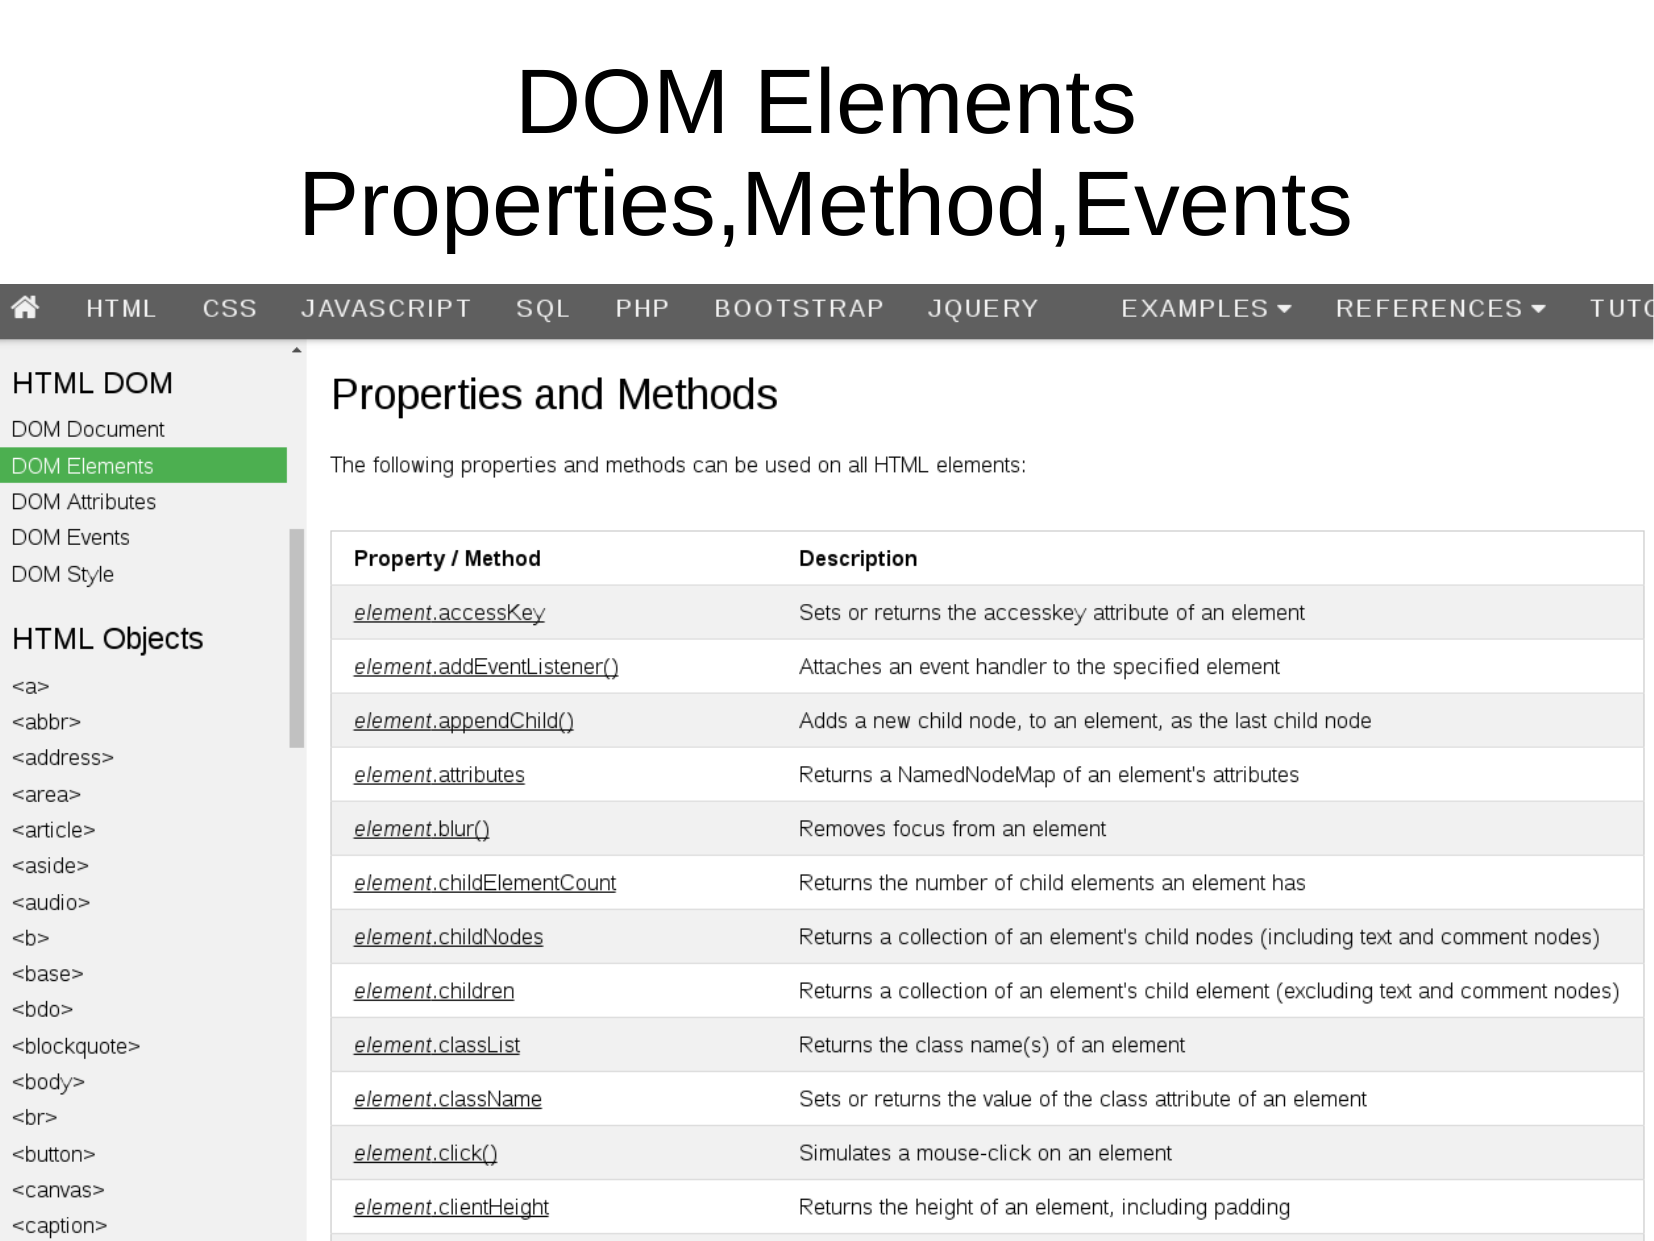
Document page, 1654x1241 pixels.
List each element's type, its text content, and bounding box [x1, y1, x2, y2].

picture [0, 284, 1654, 1241]
title DOM Elements Properties,Method,Events [82, 49, 1571, 257]
